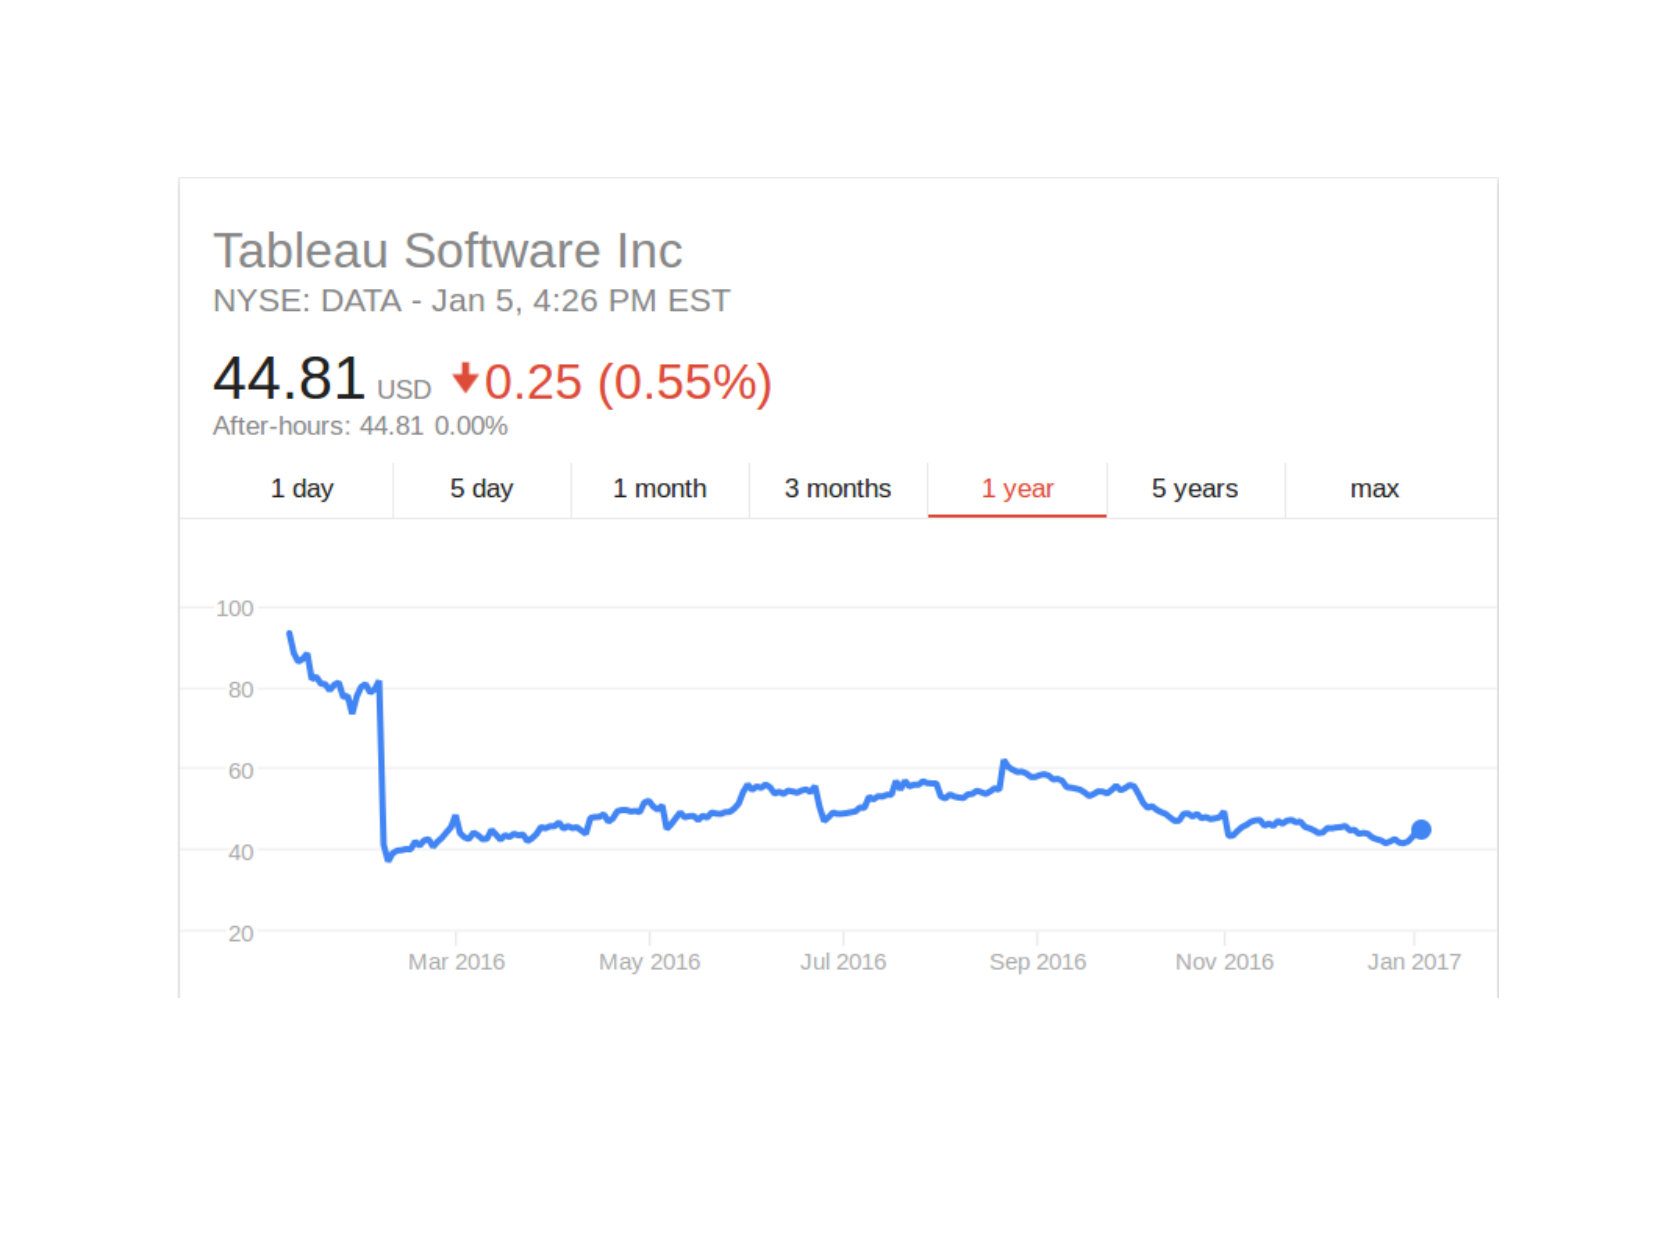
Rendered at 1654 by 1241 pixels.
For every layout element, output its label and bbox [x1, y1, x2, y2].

picture [177, 177, 1499, 998]
